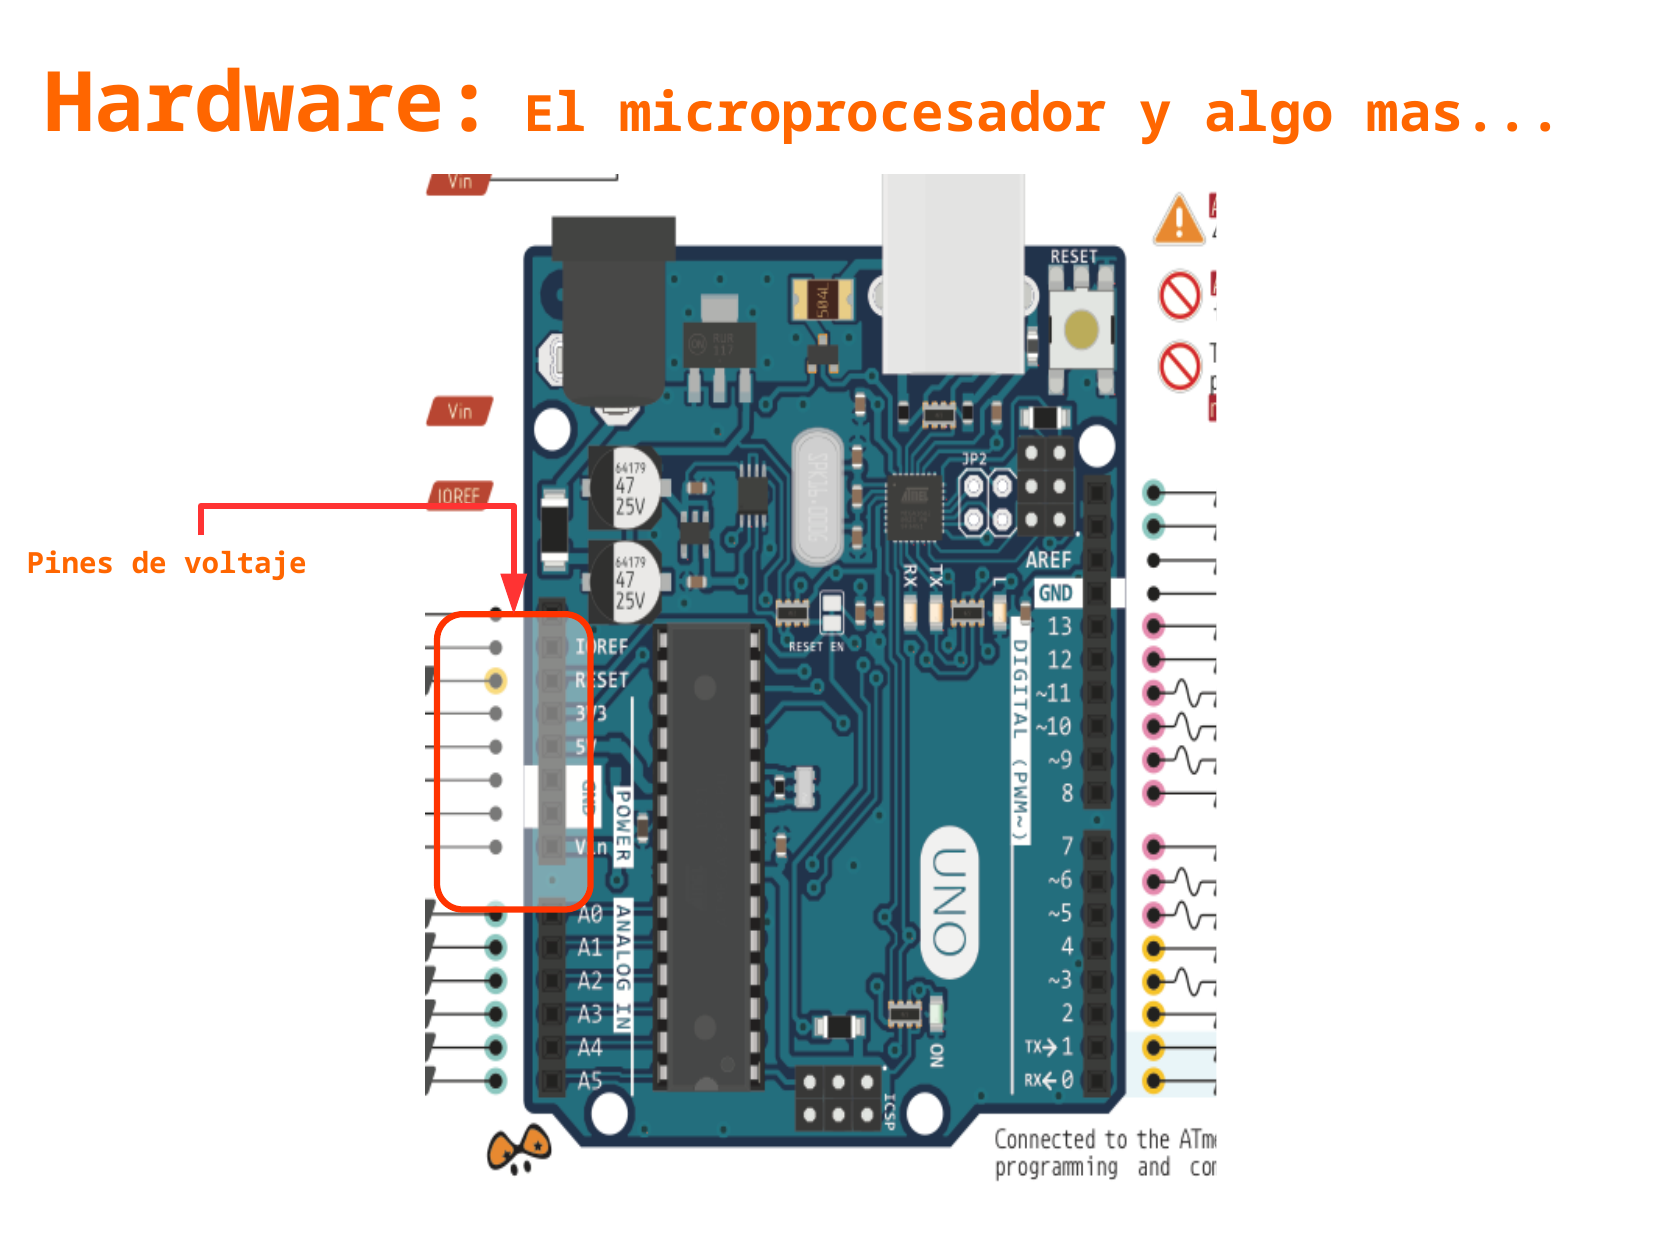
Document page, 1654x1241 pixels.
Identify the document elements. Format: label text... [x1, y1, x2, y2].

text_box Hardware: El microprocesador y algo mas... [29, 35, 1642, 199]
picture [425, 174, 1217, 1205]
text_box [437, 614, 591, 910]
text_box Pines de voltaje [11, 535, 390, 591]
